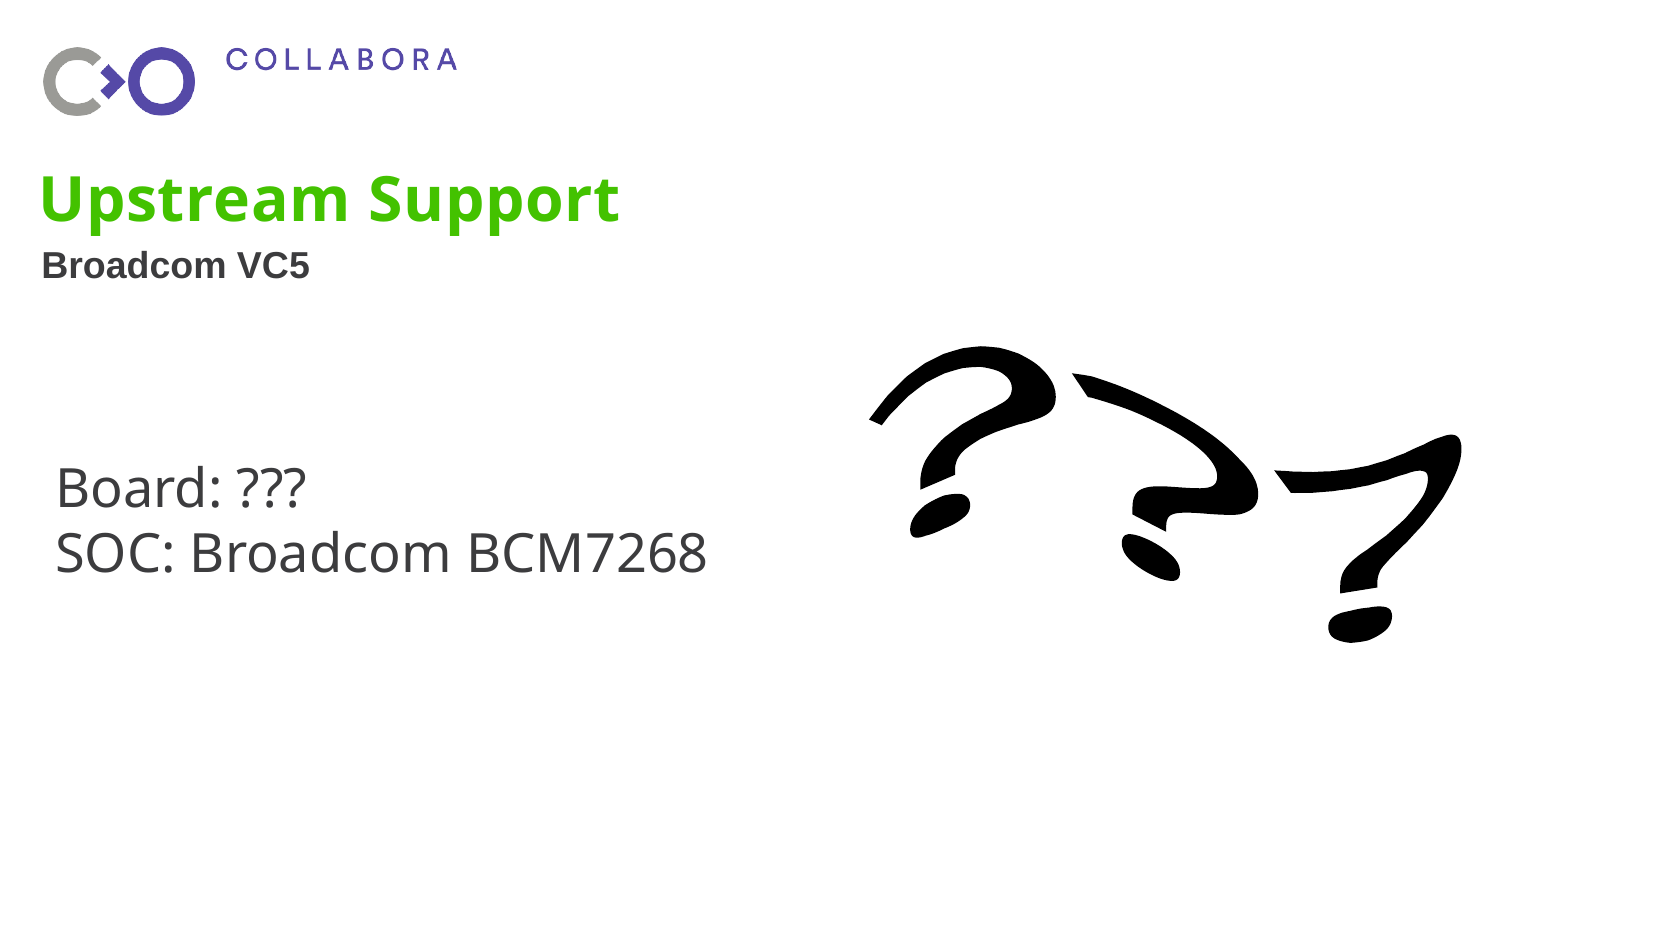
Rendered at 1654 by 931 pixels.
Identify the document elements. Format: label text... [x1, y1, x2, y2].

picture [43, 47, 457, 116]
text_box ??? [1329, 607, 1392, 643]
title Upstream Support [38, 159, 1614, 216]
text_box ??? [1122, 534, 1180, 581]
text_box ??? [1275, 435, 1461, 593]
text_box Broadcom VC5 [41, 240, 1614, 290]
text_box ??? [910, 494, 970, 537]
list Board: ??? SOC: Broadcom BCM7268 [0, 452, 1560, 596]
text_box ??? [870, 347, 1056, 489]
text_box ??? [1073, 374, 1258, 531]
